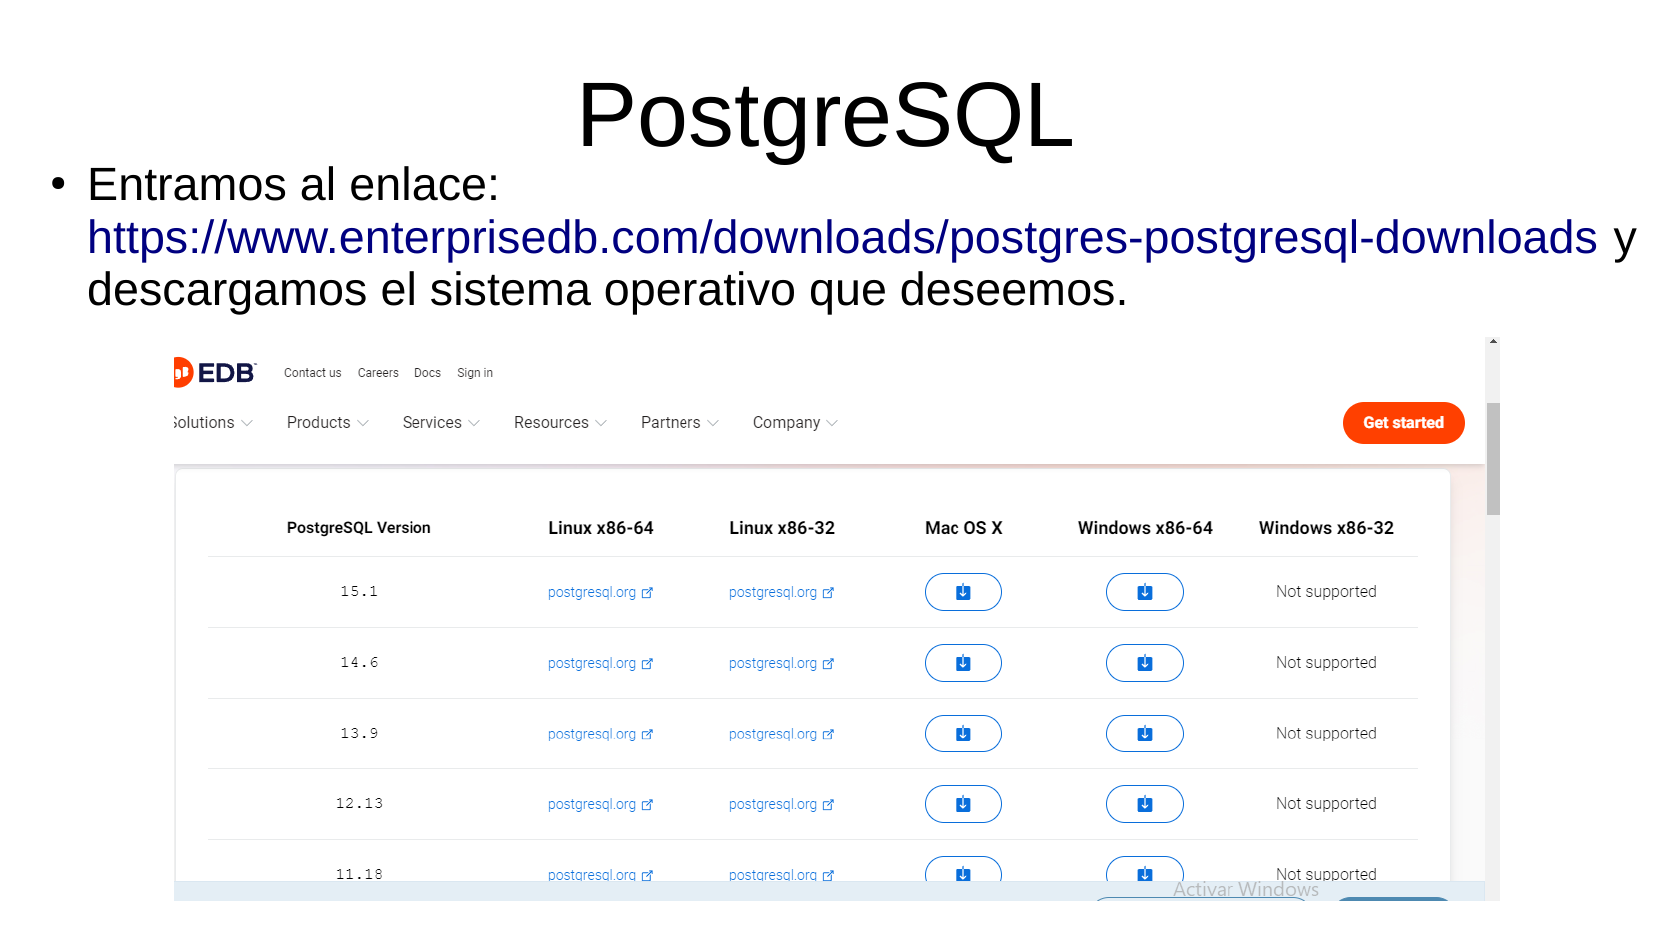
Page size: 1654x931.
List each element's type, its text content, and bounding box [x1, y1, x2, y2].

title PostgreSQL [82, 37, 1571, 158]
list Entramos al enlace:https://www.enterprisedb.com/downloads/postgres-postgresql-downloads y descargamos el sistema operativo que deseemos. [37, 158, 1654, 316]
picture [174, 337, 1501, 901]
